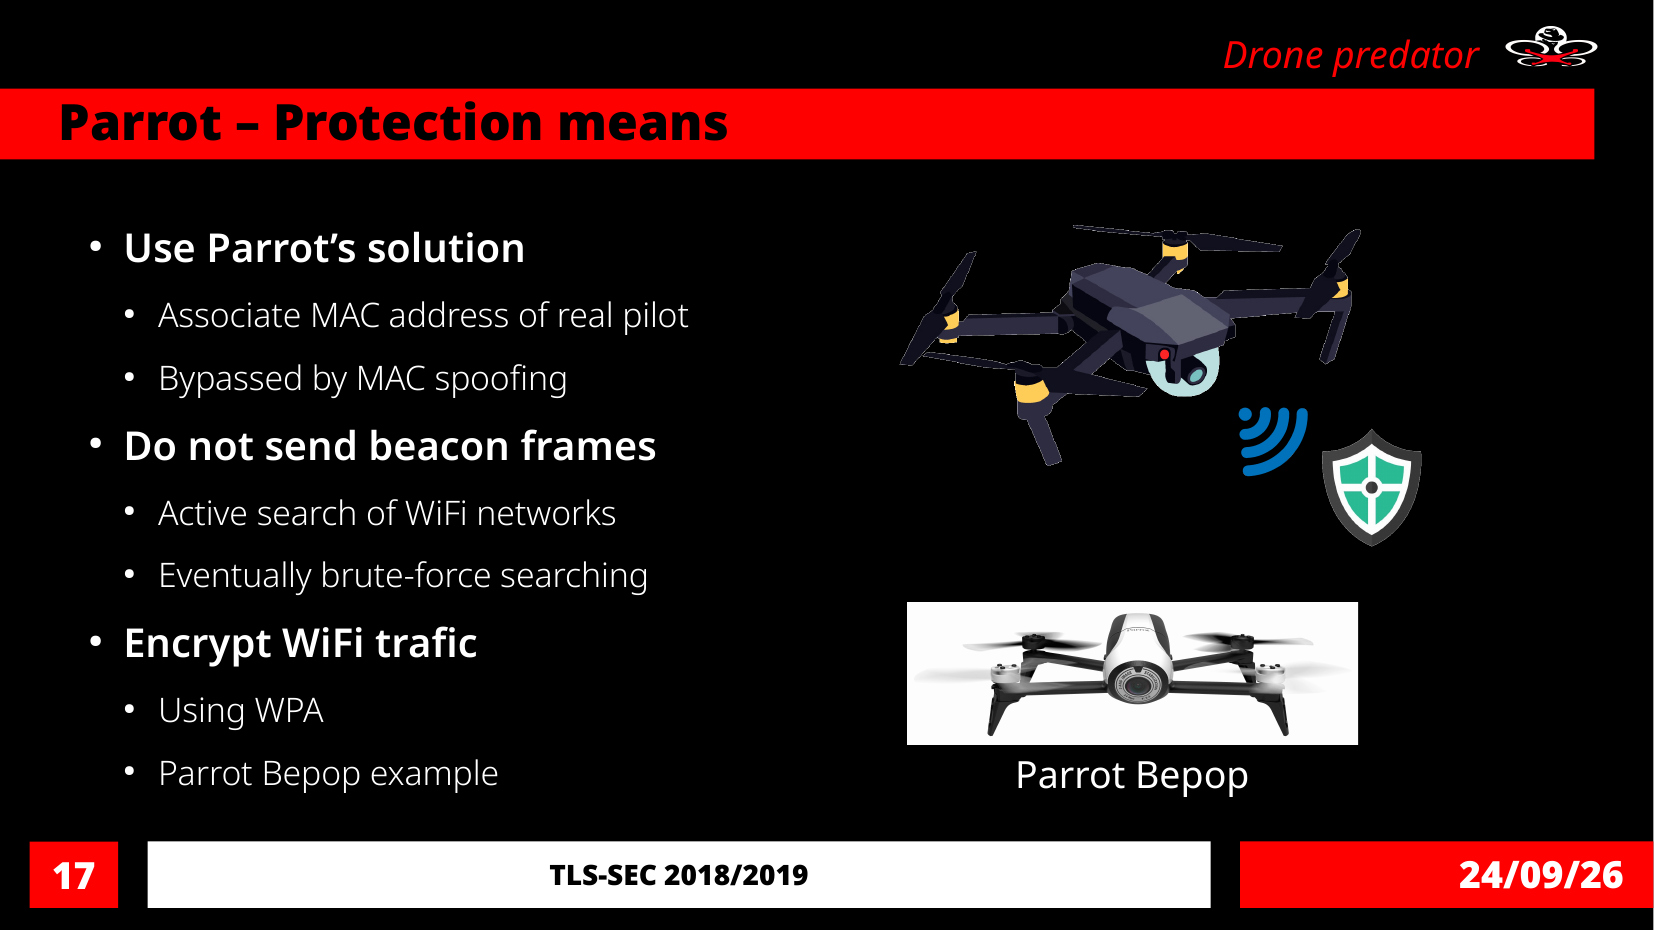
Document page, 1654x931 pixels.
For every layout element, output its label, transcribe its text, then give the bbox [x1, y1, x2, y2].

picture [832, 200, 1433, 556]
picture [907, 602, 1359, 745]
list Use Parrot’s solution Associate MAC address of real pilot Bypassed by MAC spoofing Do not send beacon frames Active search of WiFi networks Eventually brute-force searching Encrypt WiFi trafic Using WPA Parrot Bepop example [88, 219, 715, 796]
title Parrot – Protection means [59, 44, 1595, 156]
picture [1488, 15, 1617, 80]
text_box Parrot Bepop [944, 740, 1321, 804]
